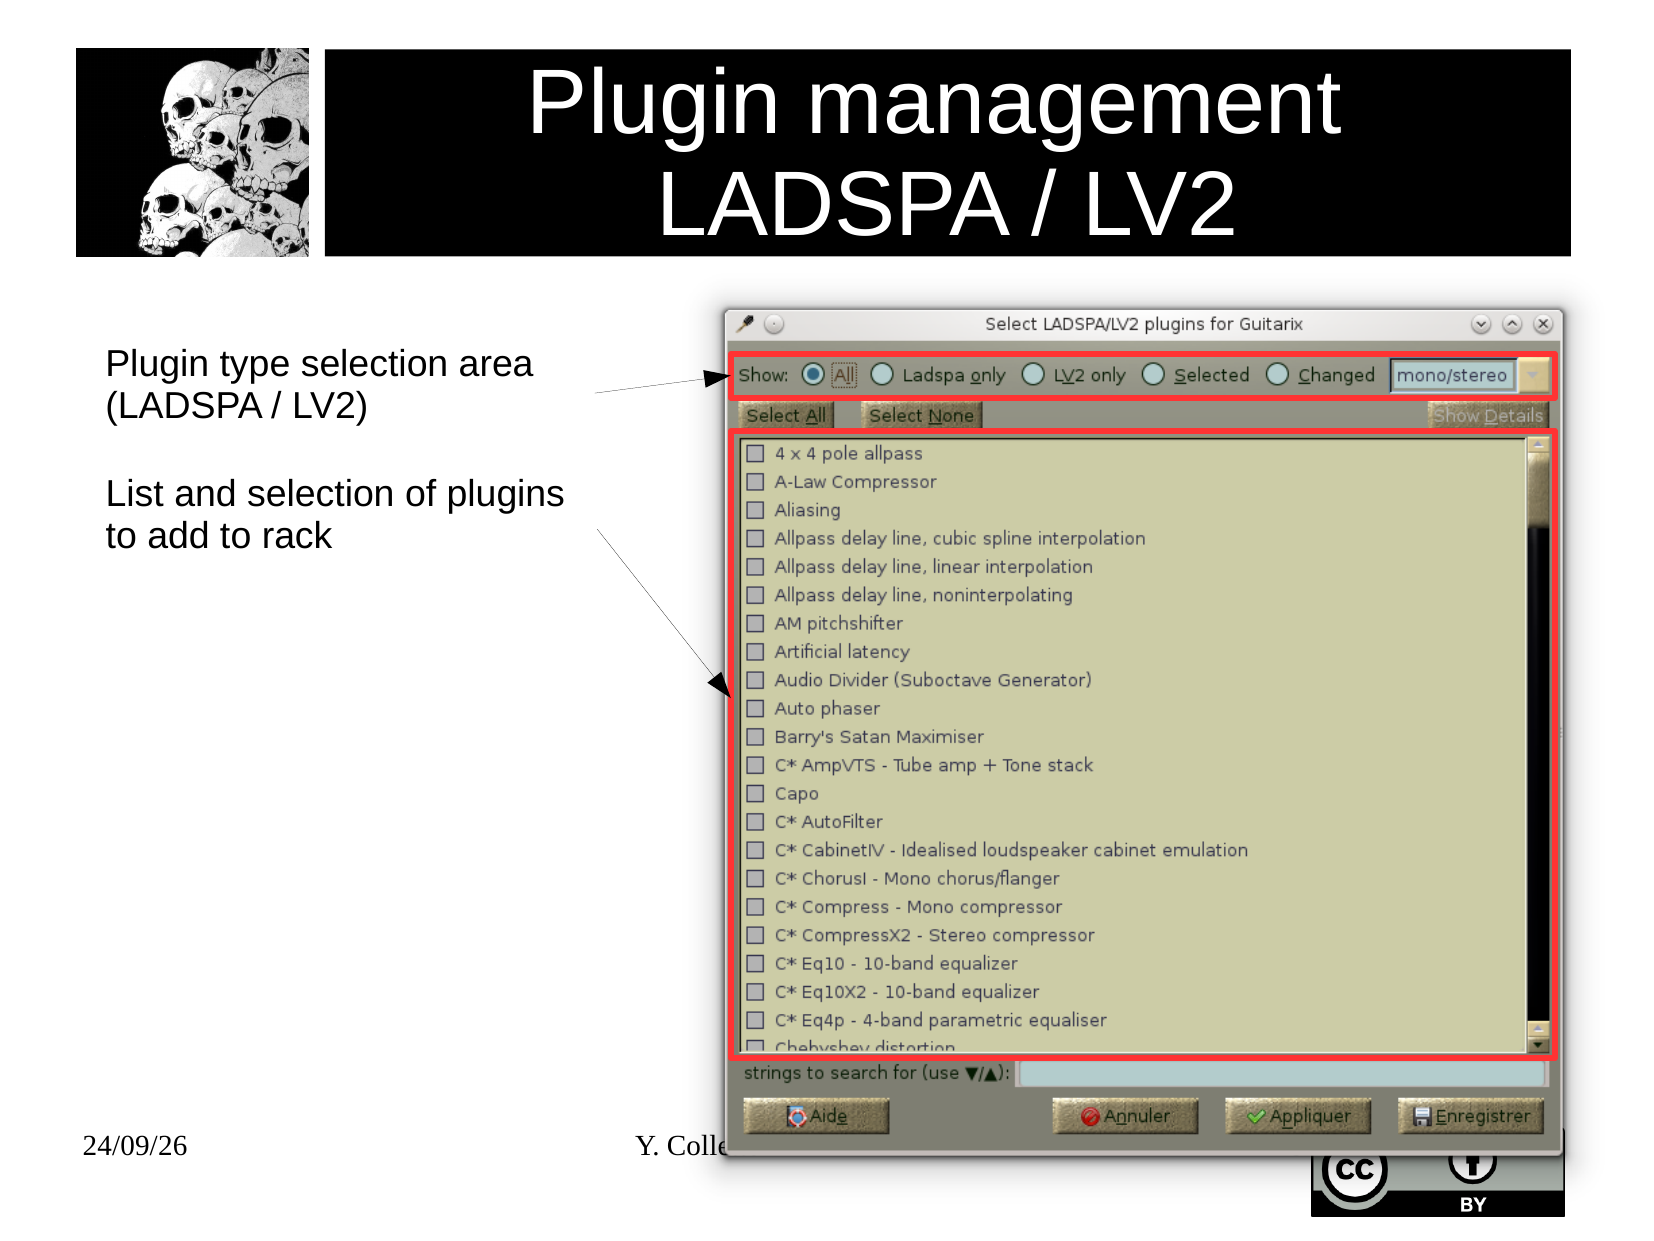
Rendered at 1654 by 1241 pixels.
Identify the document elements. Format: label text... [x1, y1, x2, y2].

text_box List and selection of plugins to add to rack [90, 465, 618, 564]
picture [734, 357, 1552, 395]
title Plugin management LADSPA / LV2 [324, 49, 1571, 257]
picture [671, 256, 1617, 1217]
picture [76, 48, 309, 257]
picture [734, 434, 1552, 1055]
text_box Plugin type selection area (LADSPA / LV2) [90, 335, 618, 434]
